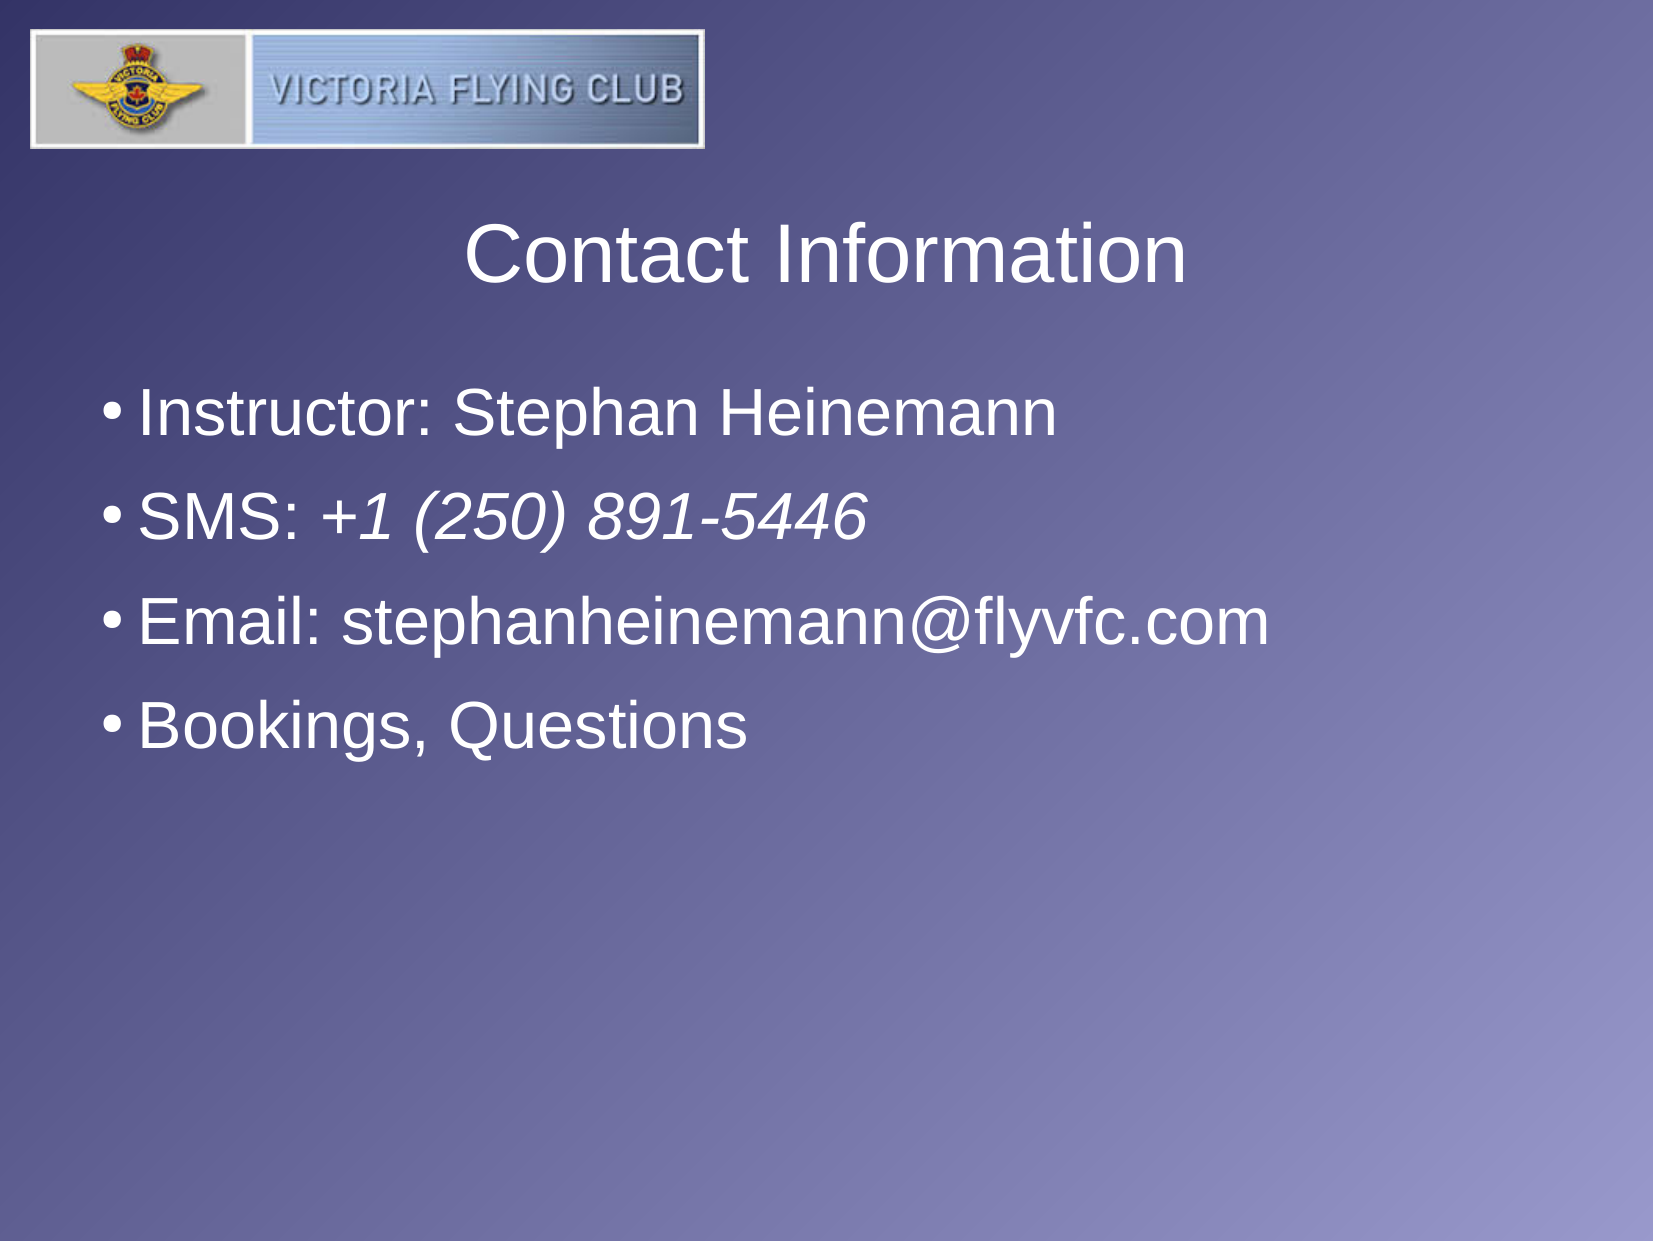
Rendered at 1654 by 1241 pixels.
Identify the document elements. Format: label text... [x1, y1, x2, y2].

picture [30, 29, 705, 149]
title Contact Information [82, 150, 1571, 358]
list Instructor: Stephan Heinemann SMS: +1 (250) 891-5446 Email: stephanheinemann@flyvfc.com Bookings, Questions [82, 375, 1571, 1095]
